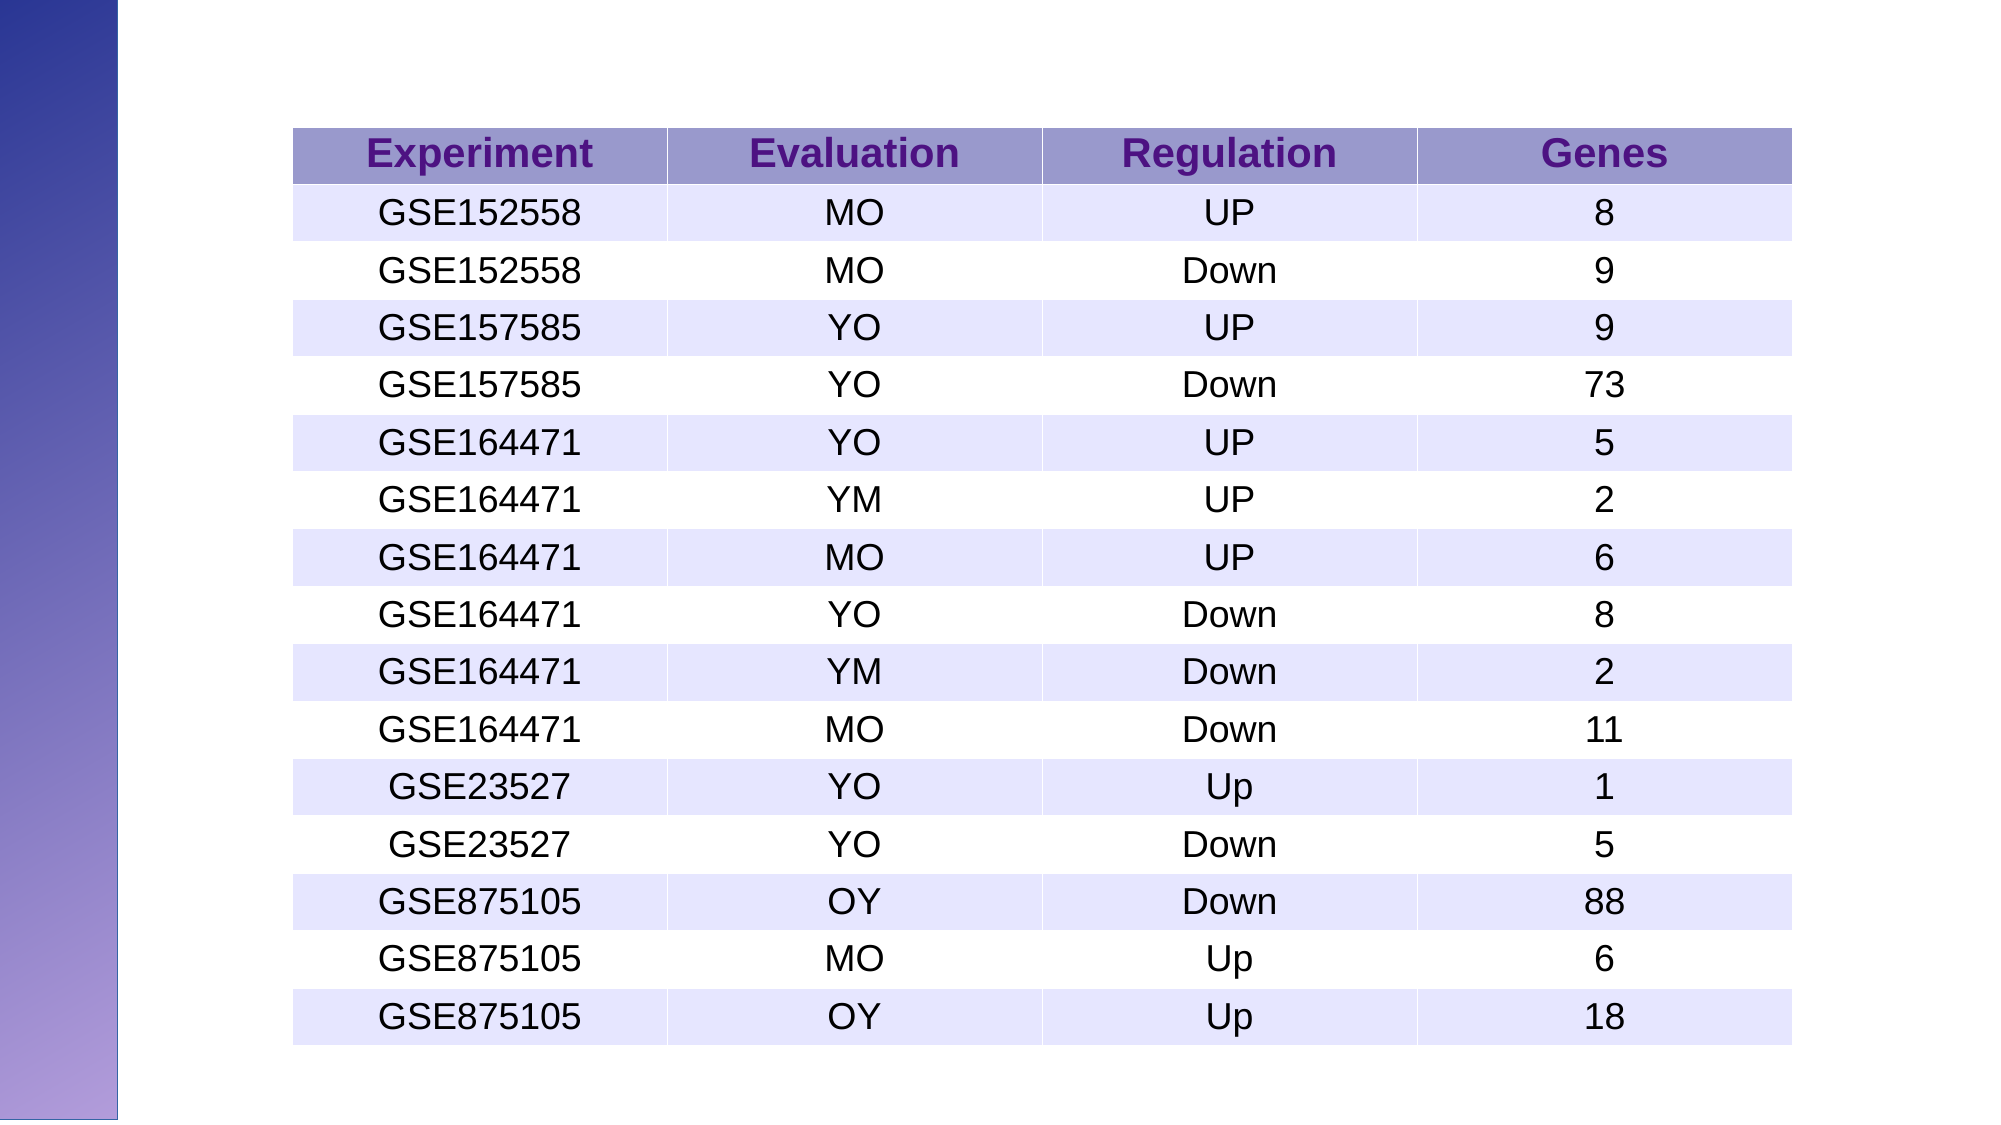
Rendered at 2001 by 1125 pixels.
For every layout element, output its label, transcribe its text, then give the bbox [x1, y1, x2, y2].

table_header Experiment [293, 128, 667, 184]
table_cell GSE157585 [293, 357, 667, 414]
table_cell YO [668, 300, 1042, 356]
table_cell 73 [1418, 357, 1792, 414]
table_cell GSE164471 [293, 415, 667, 471]
table_cell 5 [1418, 816, 1792, 873]
table_cell GSE164471 [293, 529, 667, 586]
table_cell Down [1043, 816, 1417, 873]
table_cell 8 [1418, 587, 1792, 643]
table_cell YM [668, 644, 1042, 701]
table_cell GSE164471 [293, 472, 667, 528]
table_cell Down [1043, 644, 1417, 701]
table_cell OY [668, 989, 1042, 1045]
table_header Regulation [1043, 128, 1417, 184]
table_cell YM [668, 472, 1042, 528]
table_cell GSE157585 [293, 300, 667, 356]
table_cell GSE164471 [293, 702, 667, 758]
table_cell UP [1043, 529, 1417, 586]
table_cell UP [1043, 300, 1417, 356]
table_cell MO [668, 185, 1042, 241]
table_cell Up [1043, 759, 1417, 815]
table_cell GSE875105 [293, 931, 667, 988]
table_header Evaluation [668, 128, 1042, 184]
table_cell 6 [1418, 529, 1792, 586]
table_cell Down [1043, 587, 1417, 643]
table_cell MO [668, 242, 1042, 299]
table_cell Down [1043, 702, 1417, 758]
table_cell 6 [1418, 931, 1792, 988]
table_cell GSE875105 [293, 874, 667, 930]
table_cell 18 [1418, 989, 1792, 1045]
table_cell GSE152558 [293, 185, 667, 241]
table_cell 5 [1418, 415, 1792, 471]
table_cell UP [1043, 472, 1417, 528]
table_cell YO [668, 357, 1042, 414]
table_cell Down [1043, 242, 1417, 299]
table_header Genes [1418, 128, 1792, 184]
table_cell 9 [1418, 300, 1792, 356]
table_cell 11 [1418, 702, 1792, 758]
table_cell UP [1043, 185, 1417, 241]
table_cell 88 [1418, 874, 1792, 930]
table_cell MO [668, 931, 1042, 988]
table_cell YO [668, 759, 1042, 815]
table_cell OY [668, 874, 1042, 930]
table_cell GSE152558 [293, 242, 667, 299]
table_cell UP [1043, 415, 1417, 471]
table_cell 2 [1418, 472, 1792, 528]
text_box [0, 0, 118, 1120]
table_cell YO [668, 415, 1042, 471]
table_cell 1 [1418, 759, 1792, 815]
table_cell GSE164471 [293, 644, 667, 701]
table_cell 9 [1418, 242, 1792, 299]
table_cell Down [1043, 874, 1417, 930]
table_cell YO [668, 587, 1042, 643]
table_cell Down [1043, 357, 1417, 414]
table_cell GSE164471 [293, 587, 667, 643]
table_cell YO [668, 816, 1042, 873]
table_cell GSE23527 [293, 816, 667, 873]
table_cell GSE875105 [293, 989, 667, 1045]
table_cell Up [1043, 931, 1417, 988]
table_cell MO [668, 529, 1042, 586]
table_cell Up [1043, 989, 1417, 1045]
table_cell GSE23527 [293, 759, 667, 815]
table_cell 2 [1418, 644, 1792, 701]
table_cell MO [668, 702, 1042, 758]
table_cell 8 [1418, 185, 1792, 241]
